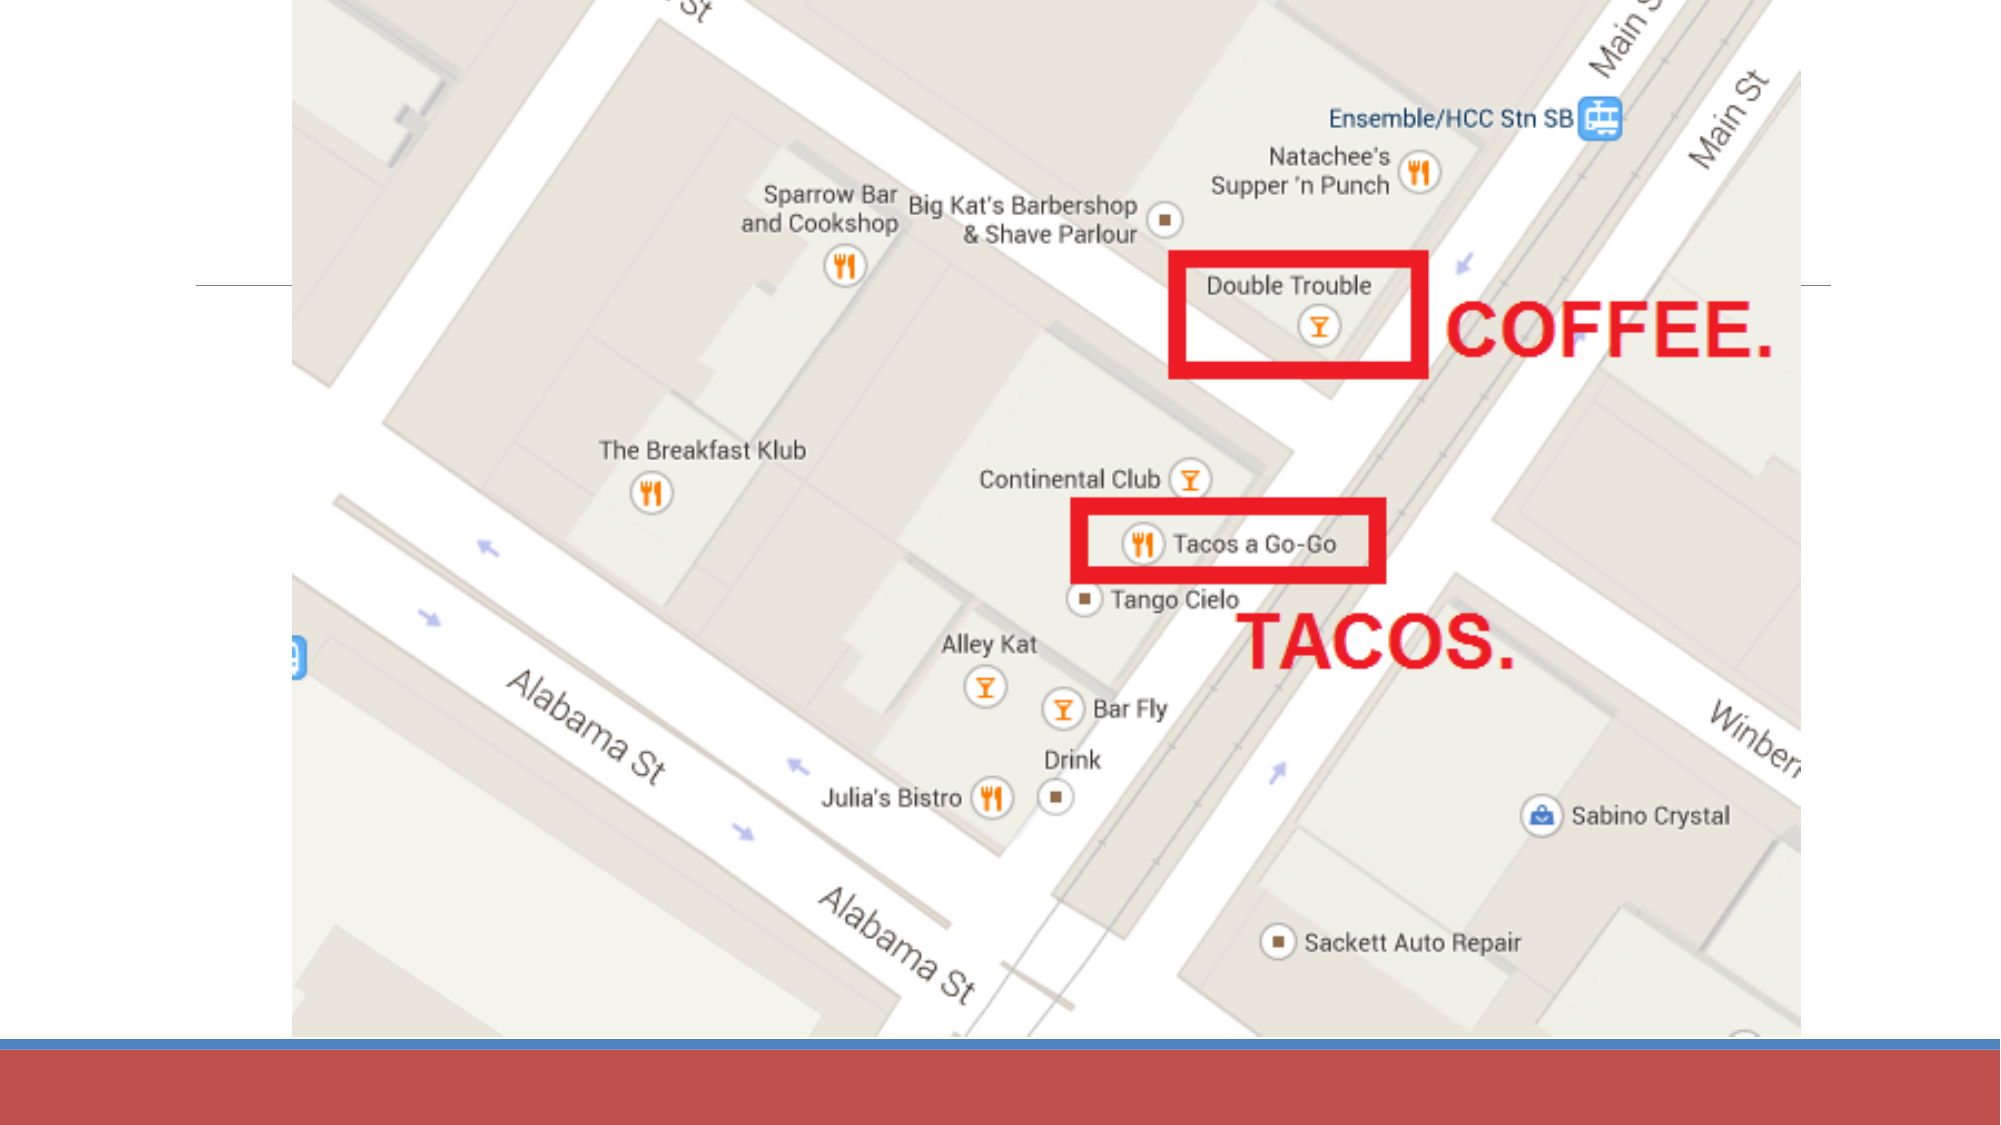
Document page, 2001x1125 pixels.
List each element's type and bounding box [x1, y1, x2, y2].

picture [292, 0, 1801, 1037]
